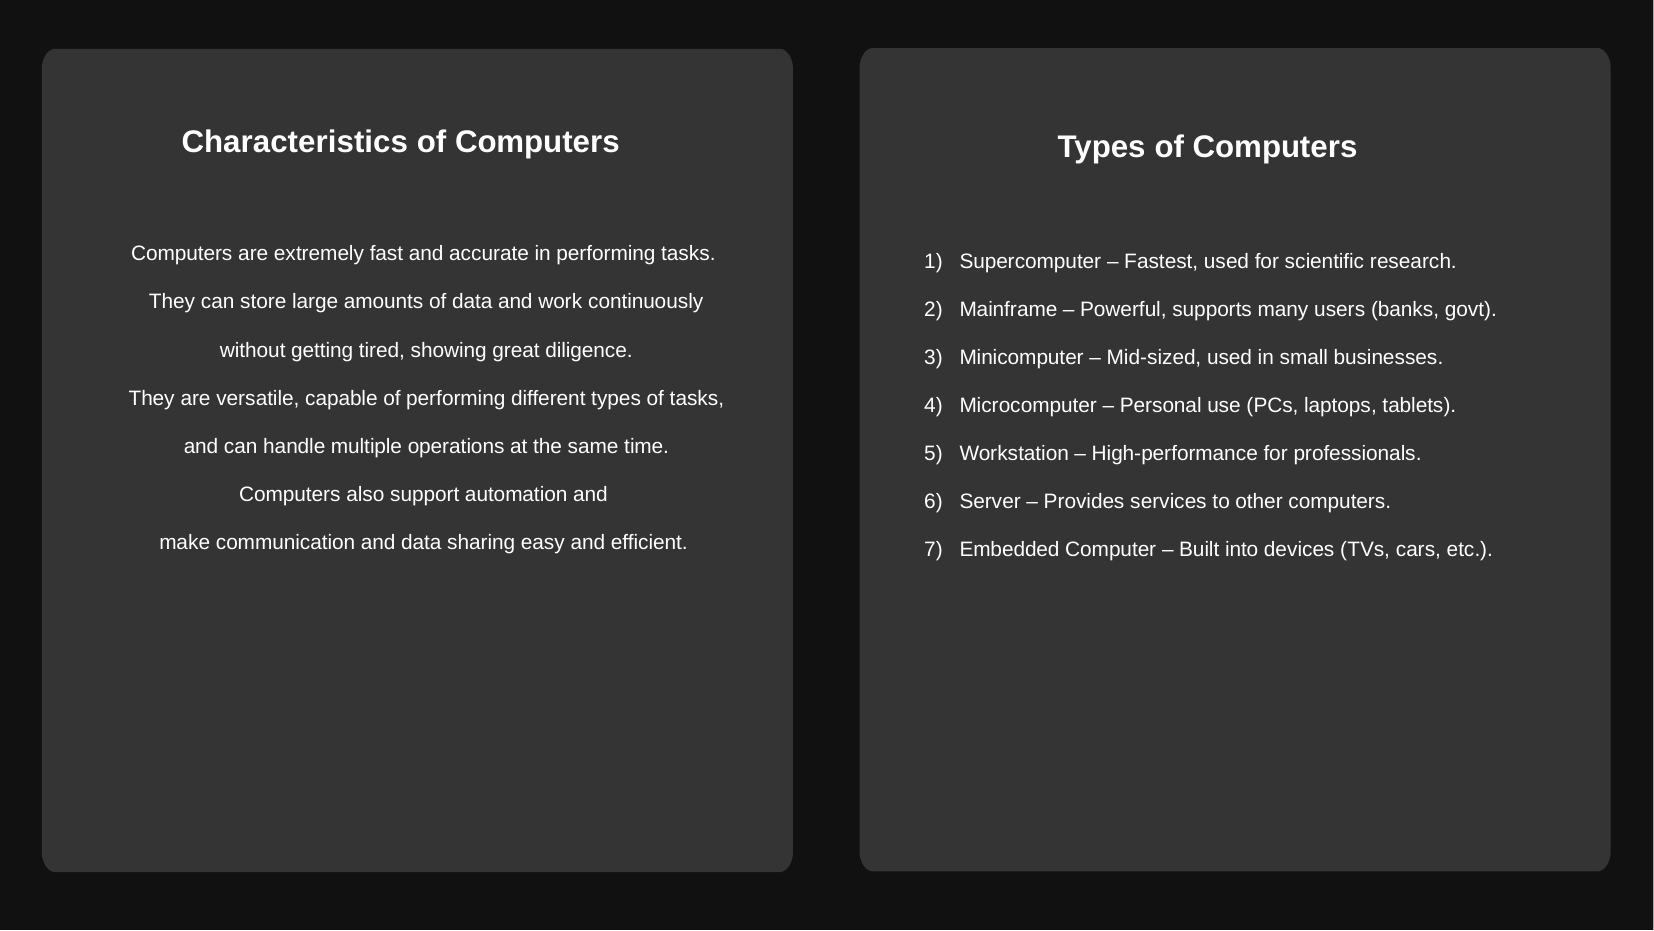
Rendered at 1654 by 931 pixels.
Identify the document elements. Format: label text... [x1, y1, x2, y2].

text_box Characteristics of Computers [106, 116, 696, 234]
text_box Computers are extremely fast and accurate in performing tasks. They can store large amounts of data and work continuously without getting tired, showing great diligence. They are versatile, capable of performing different types of tasks, and can handle multiple operations at the same time. Computers also support automation and make communication and data sharing easy and efficient. [73, 234, 773, 896]
text_box Supercomputer – Fastest, used for scientific research. Mainframe – Powerful, supports many users (banks, govt). Minicomputer – Mid-sized, used in small businesses. Microcomputer – Personal use (PCs, laptops, tablets). Workstation – High-performance for professionals. Server – Provides services to other computers. Embedded Computer – Built into devices (TVs, cars, etc.). [909, 242, 1577, 929]
text_box Types of Computers [962, 122, 1454, 242]
picture [858, 47, 1612, 873]
picture [41, 47, 794, 873]
